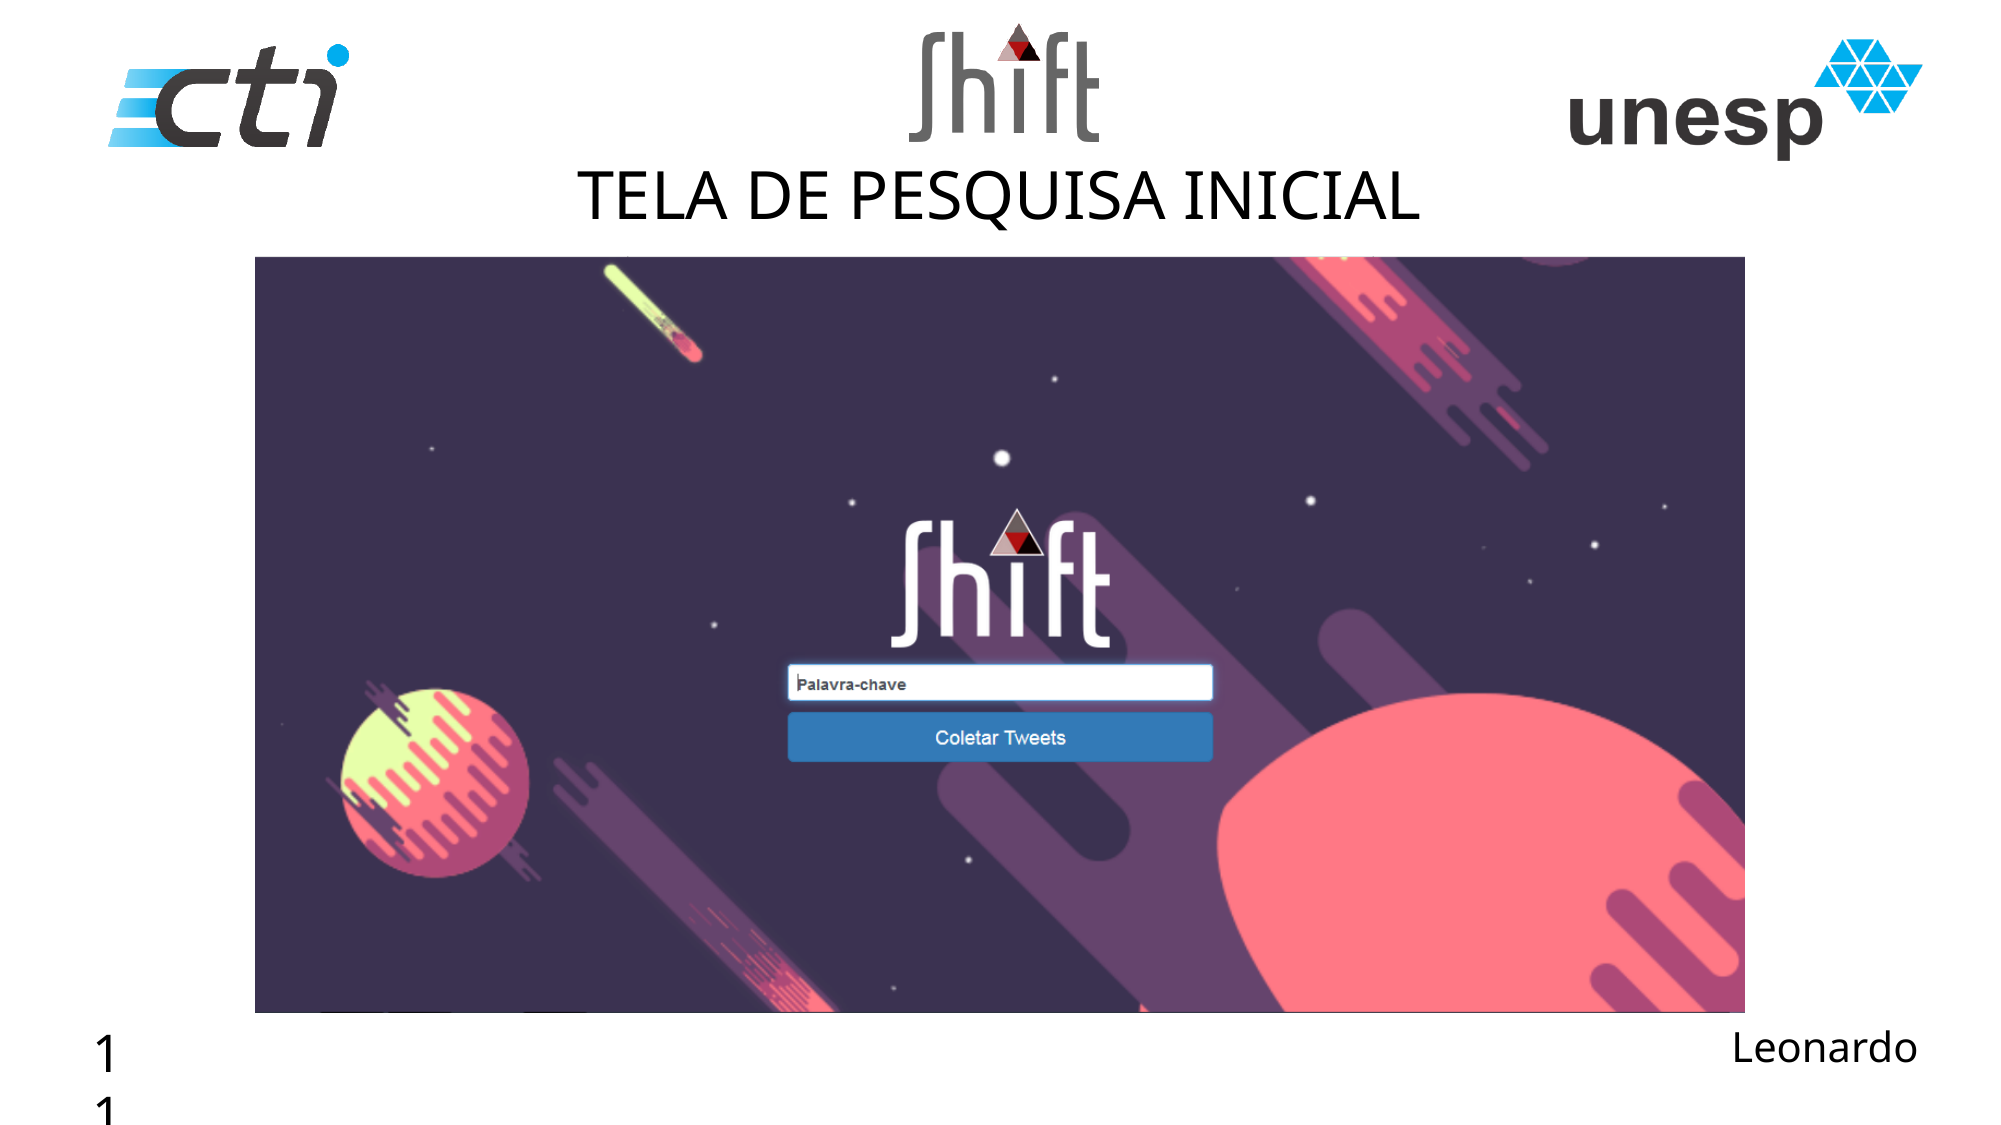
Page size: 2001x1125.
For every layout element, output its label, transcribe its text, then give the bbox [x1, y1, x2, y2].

picture [108, 44, 349, 88]
text_box TELA DE PESQUISA INICIAL [0, 88, 2000, 307]
picture [909, 20, 1099, 142]
text_box Leonardo [1716, 1012, 1934, 1078]
picture [1570, 39, 1923, 88]
picture [255, 256, 1745, 1013]
text_box 11 [77, 1012, 166, 1125]
